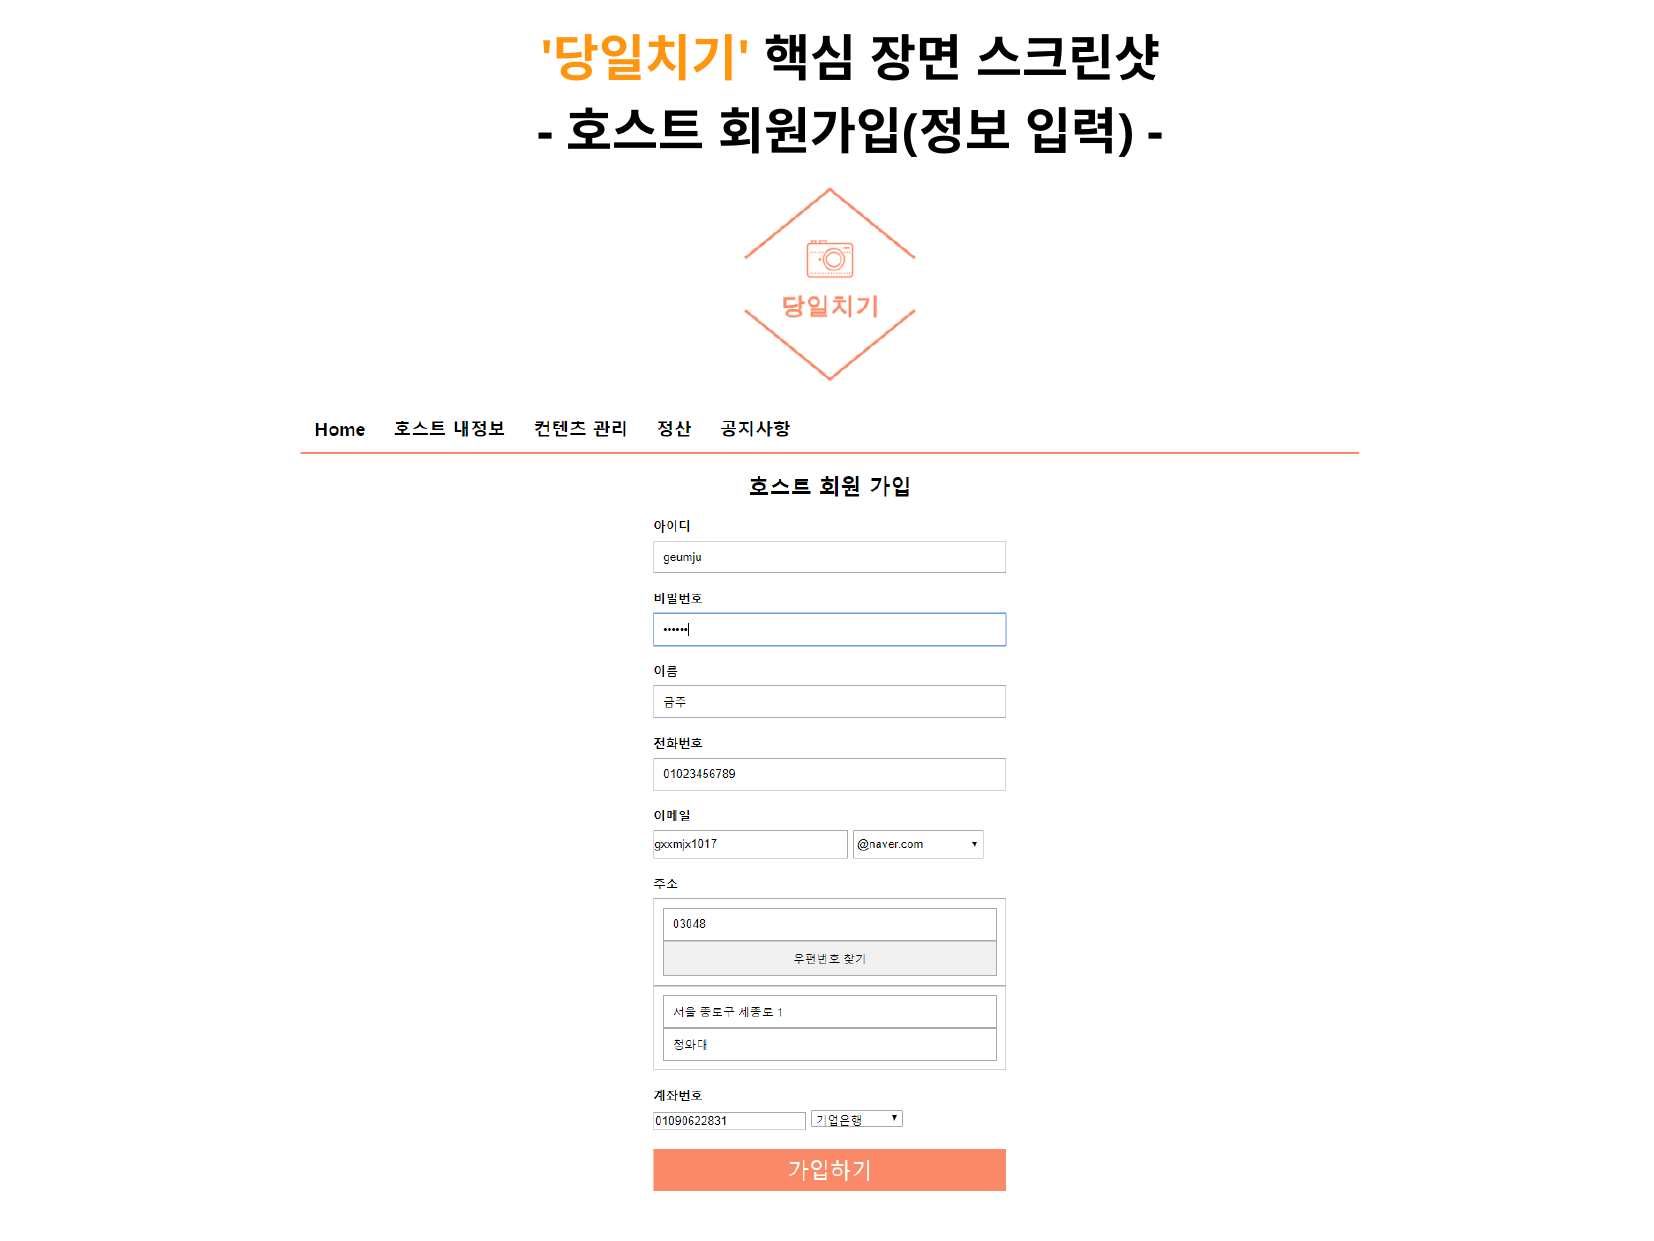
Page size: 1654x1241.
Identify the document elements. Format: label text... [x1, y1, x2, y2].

picture [248, 165, 1396, 1205]
title '당일치기' 핵심 장면 스크린샷 - 호스트 회원가입(정보 입력) - [106, 0, 1595, 196]
